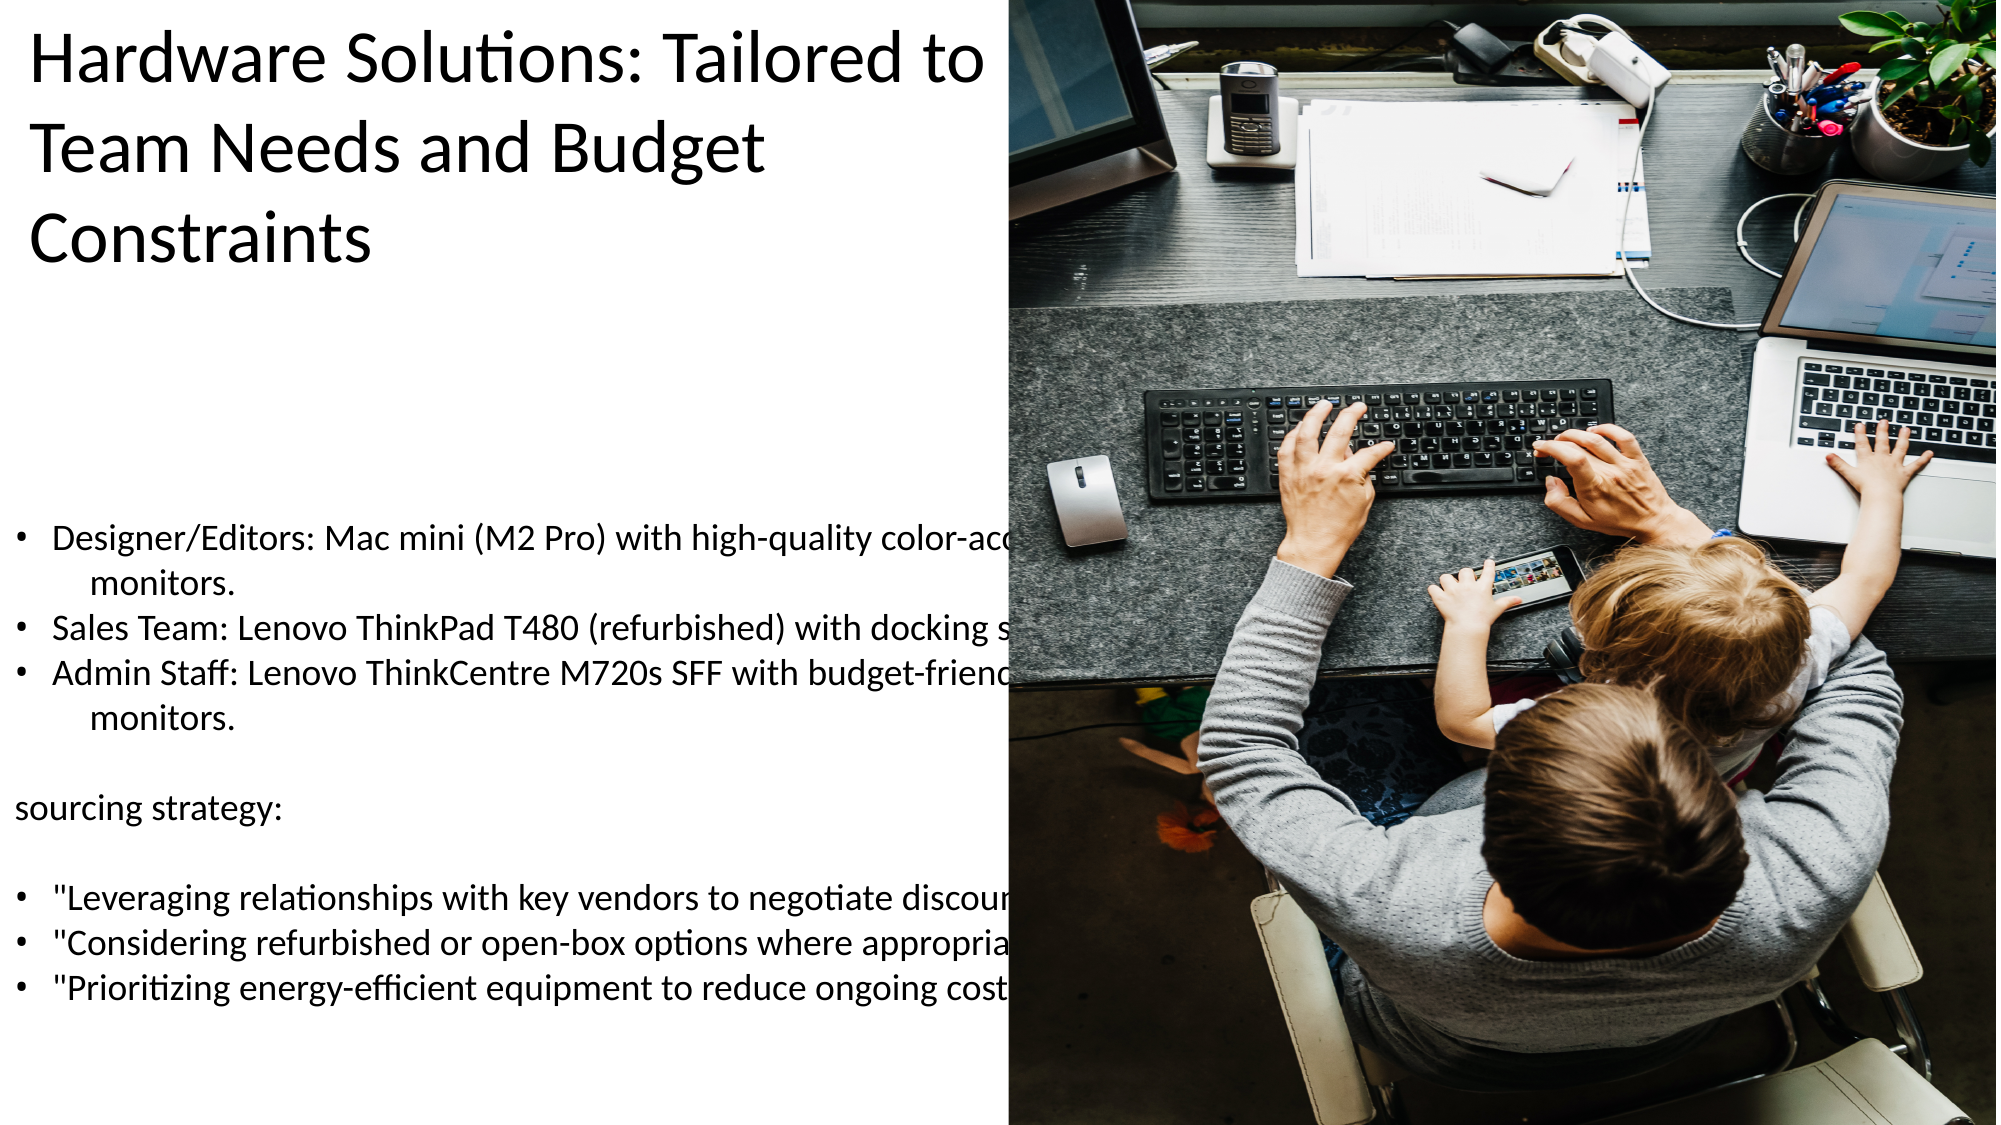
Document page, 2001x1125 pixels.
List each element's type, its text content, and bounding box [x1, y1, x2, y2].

picture [1008, 0, 1996, 1125]
text_box Hardware Solutions: Tailored to Team Needs and Budget Constraints [14, 0, 1008, 288]
text_box Designer/Editors: Mac mini (M2 Pro) with high-quality color-accurate monitors. Sales Team: Lenovo ThinkPad T480 (refurbished) with docking stations. Admin Staff: Lenovo ThinkCentre M720s SFF with budget-friendly monitors. sourcing strategy: "Leveraging relationships with key vendors to negotiate discounts." "Considering refurbished or open-box options where appropriate." "Prioritizing energy-efficient equipment to reduce ongoing costs." [0, 460, 1008, 1022]
